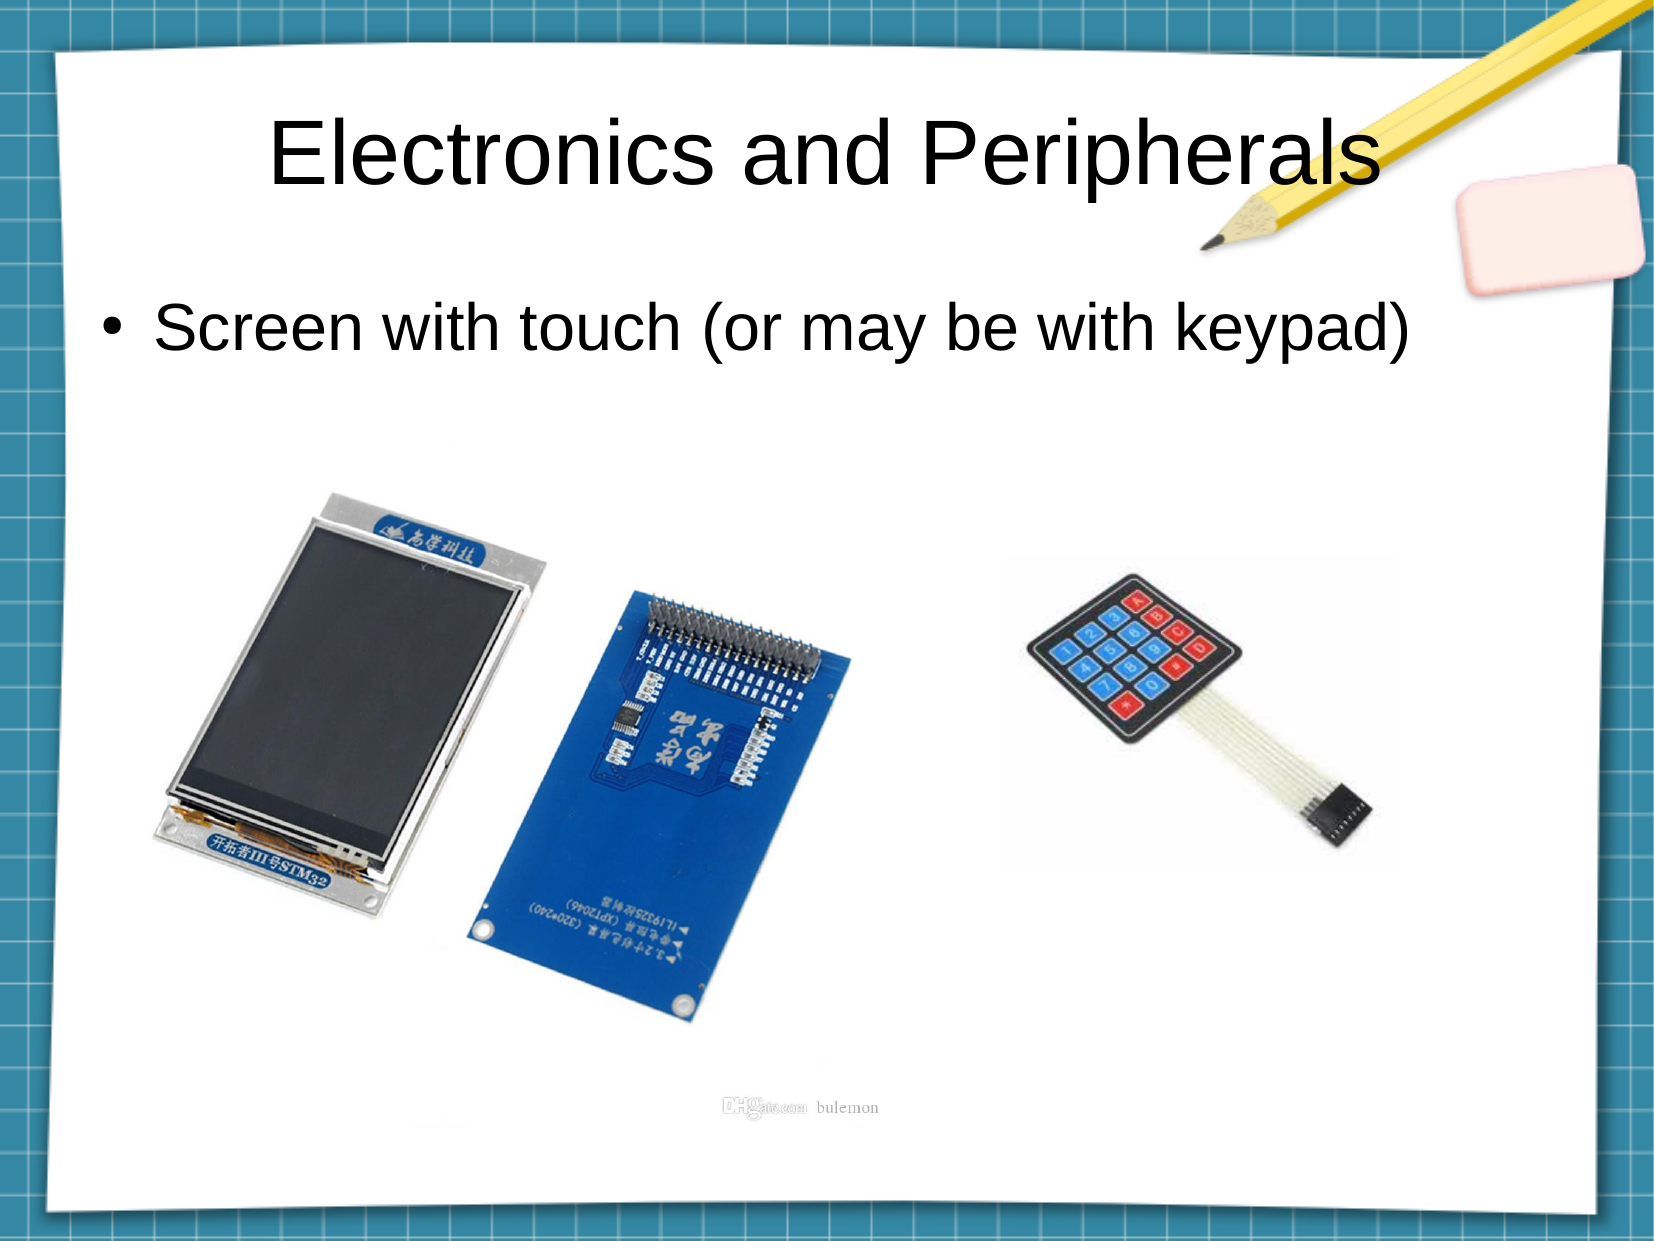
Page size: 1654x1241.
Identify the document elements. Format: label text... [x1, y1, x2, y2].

picture [0, 0, 1654, 1241]
list Screen with touch (or may be with keypad) [82, 290, 1571, 1010]
title Electronics and Peripherals [82, 49, 1571, 257]
